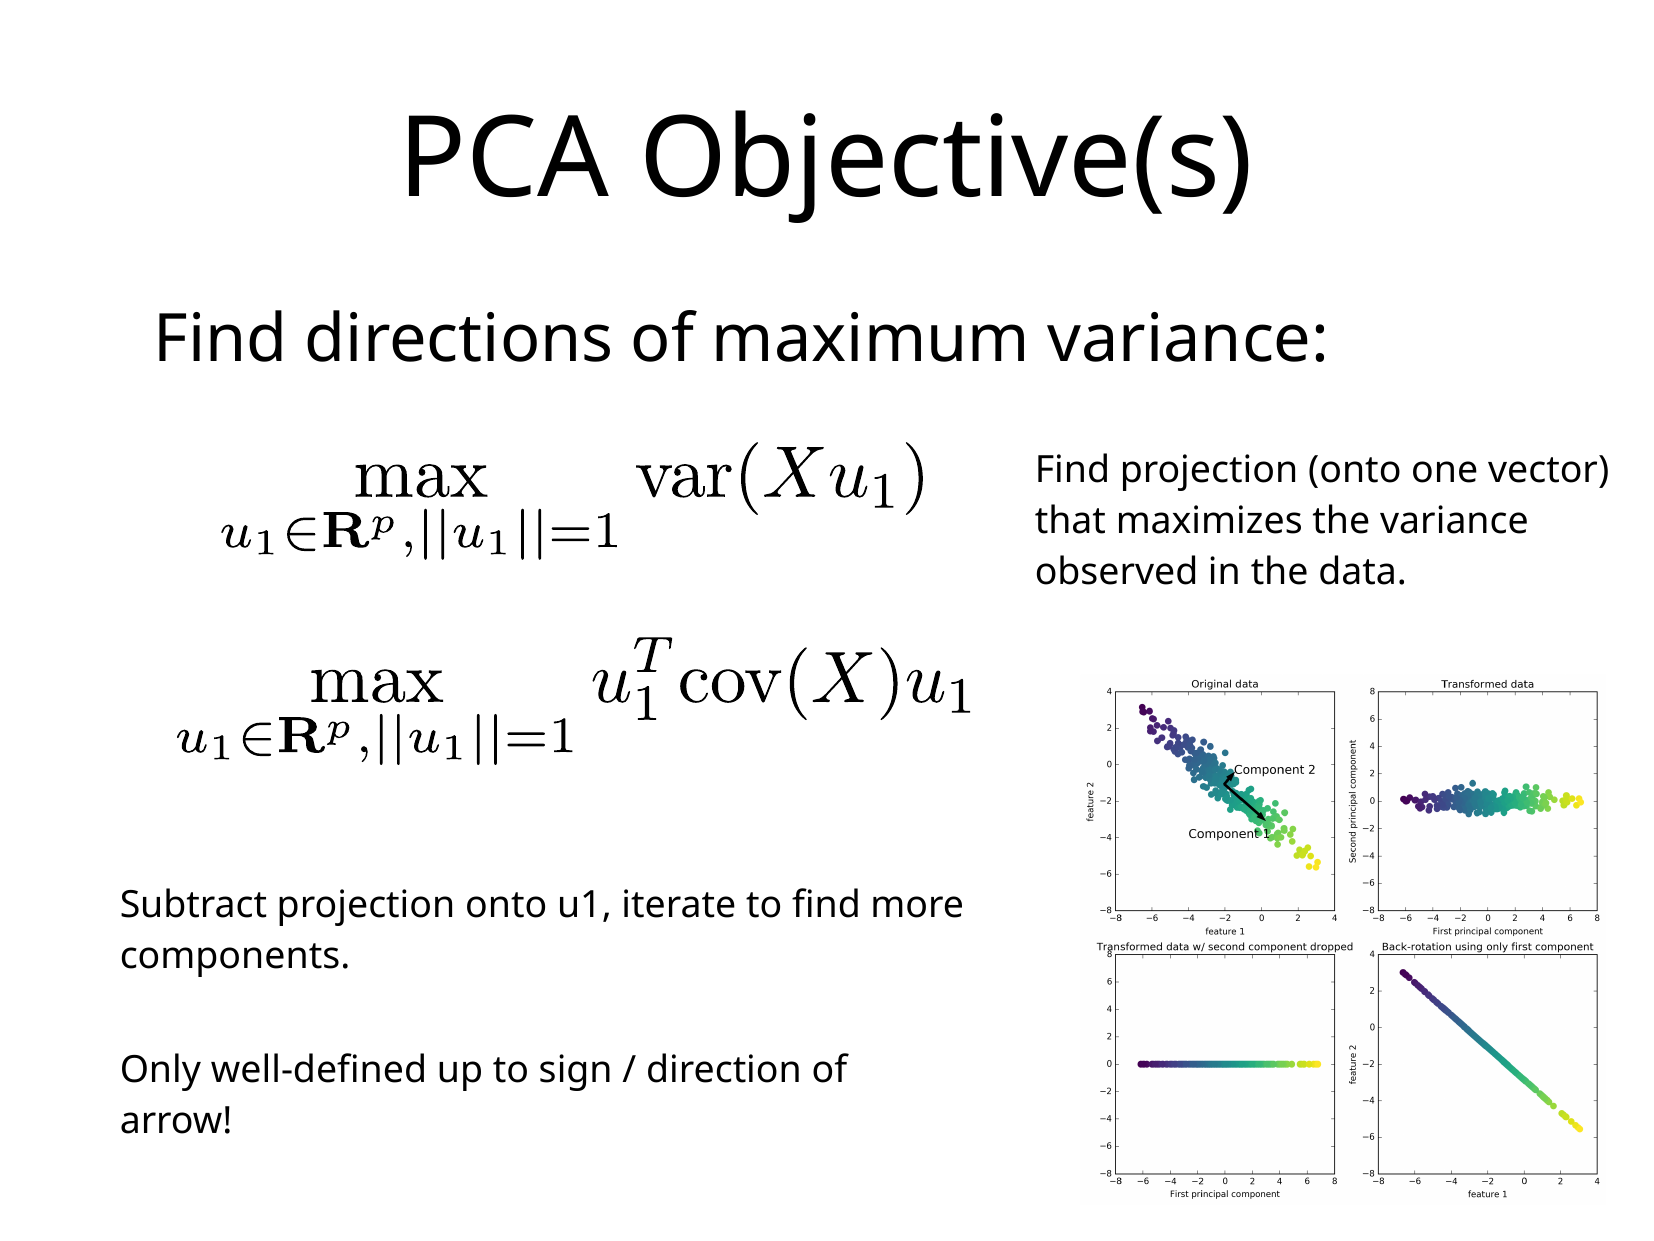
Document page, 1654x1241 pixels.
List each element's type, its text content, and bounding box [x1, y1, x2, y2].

picture [1080, 674, 1606, 1205]
title PCA Objective(s) [82, 49, 1571, 257]
text_box Find projection (onto one vector) that maximizes the variance observed in the data. [1020, 435, 1636, 564]
text_box [174, 637, 976, 766]
text_box Subtract projection onto u1, iterate to find more components. [105, 870, 1036, 961]
text_box [218, 442, 931, 560]
text_box Only well-defined up to sign / direction of arrow! [105, 1035, 931, 1088]
list Find directions of maximum variance: [82, 290, 1571, 1010]
